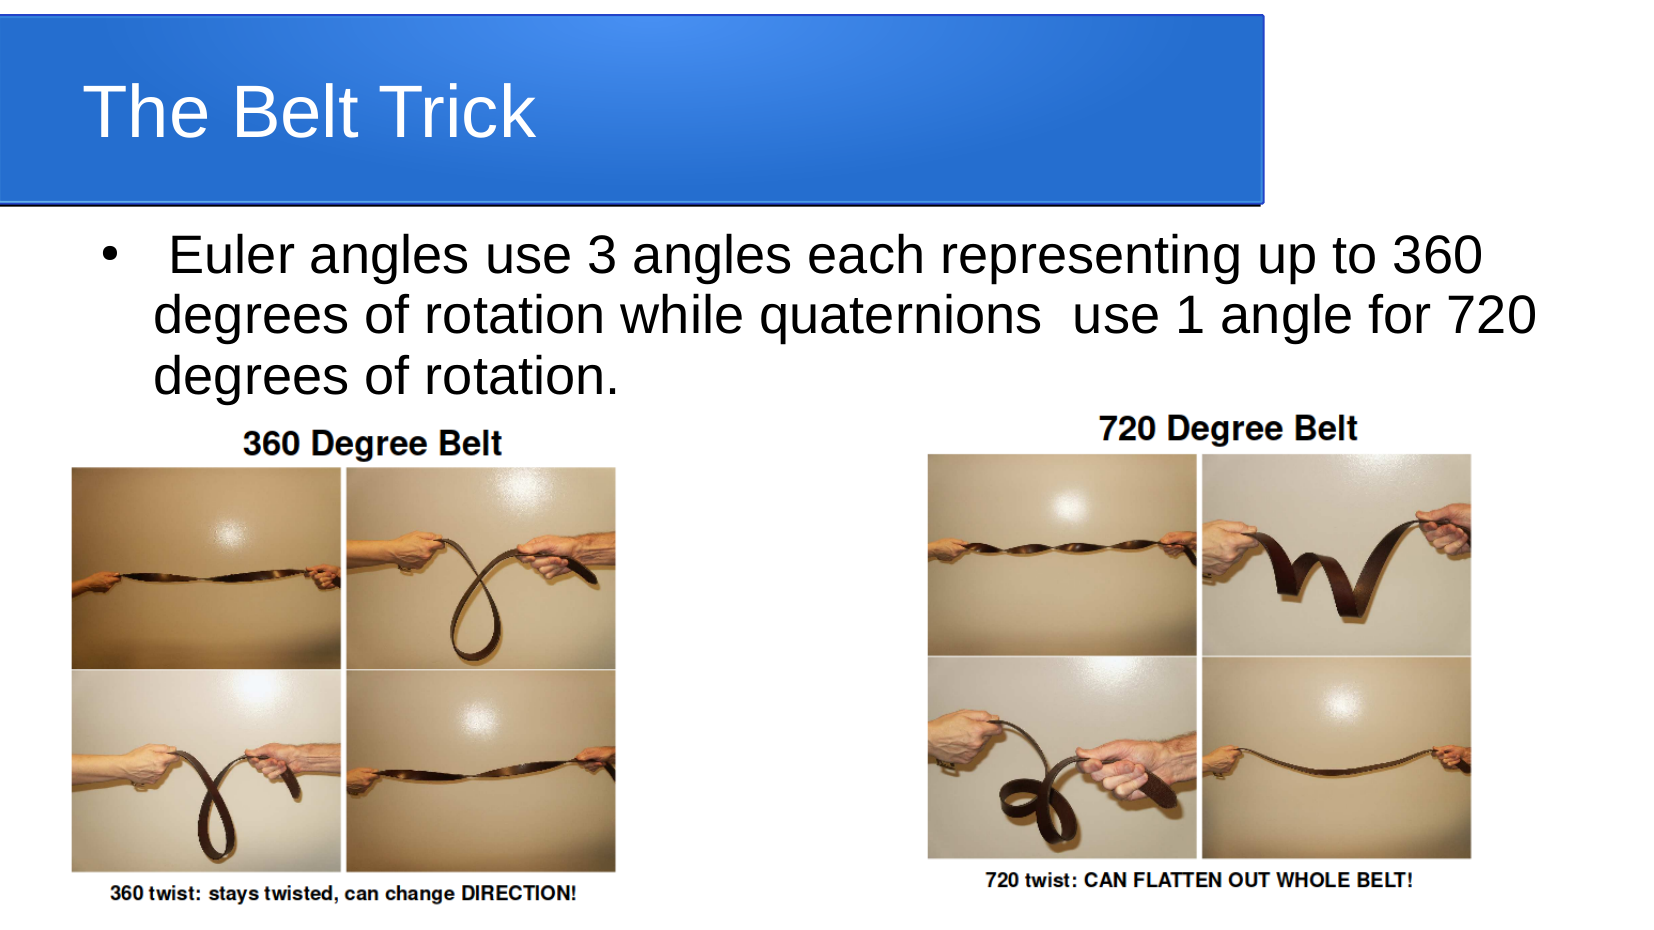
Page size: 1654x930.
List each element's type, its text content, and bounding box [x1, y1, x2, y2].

title The Belt Trick [82, 35, 1234, 189]
picture [900, 404, 1524, 901]
picture [30, 418, 661, 912]
list Euler angles use 3 angles each representing up to 360 degrees of rotation while quaternions use 1 angle for 720 degrees of rotation. [82, 224, 1571, 764]
